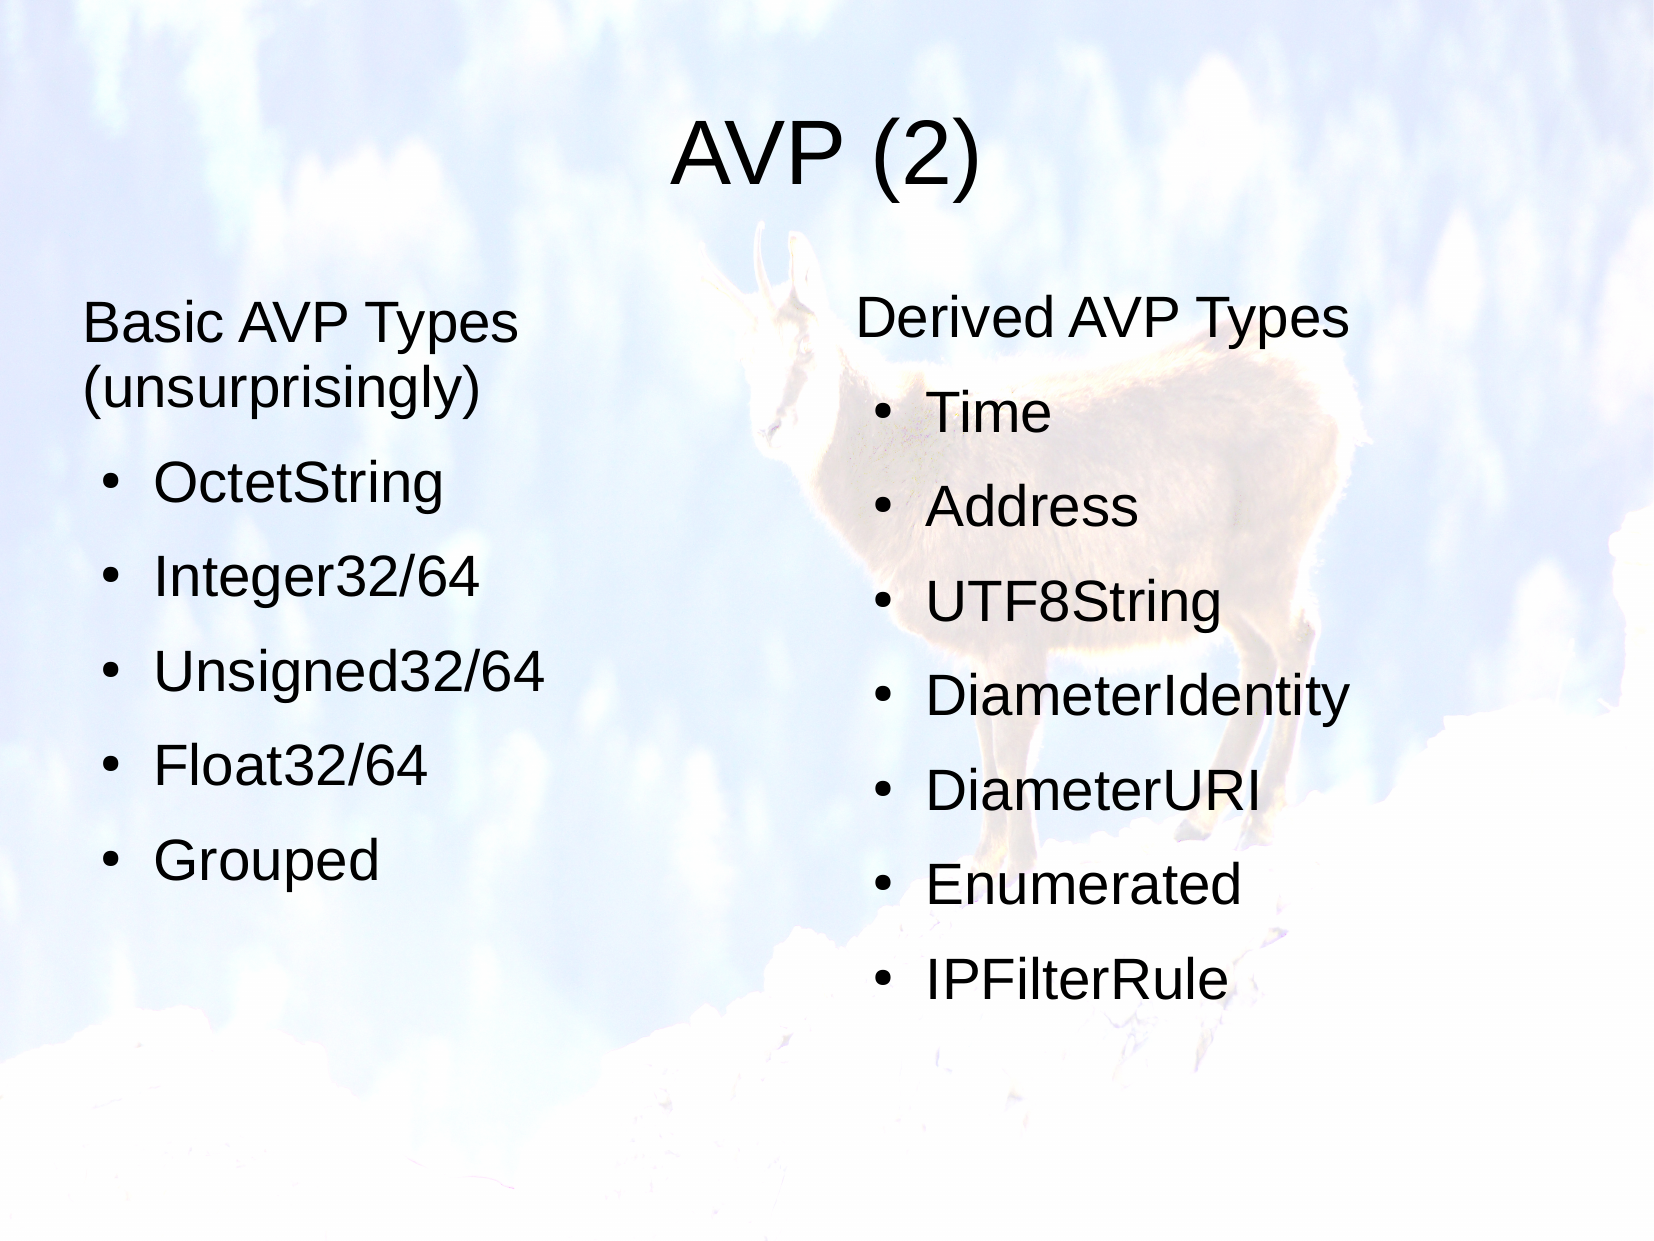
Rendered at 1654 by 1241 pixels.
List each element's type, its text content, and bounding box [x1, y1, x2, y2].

list Derived AVP Types Time Address UTF8String DiameterIdentity DiameterURI Enumerated IPFilterRule [855, 285, 1568, 1150]
picture [0, 0, 1654, 1241]
list Basic AVP Types (unsurprisingly) OctetString Integer32/64 Unsigned32/64 Float32/64 Grouped [82, 290, 796, 1156]
title AVP (2) [82, 49, 1571, 257]
